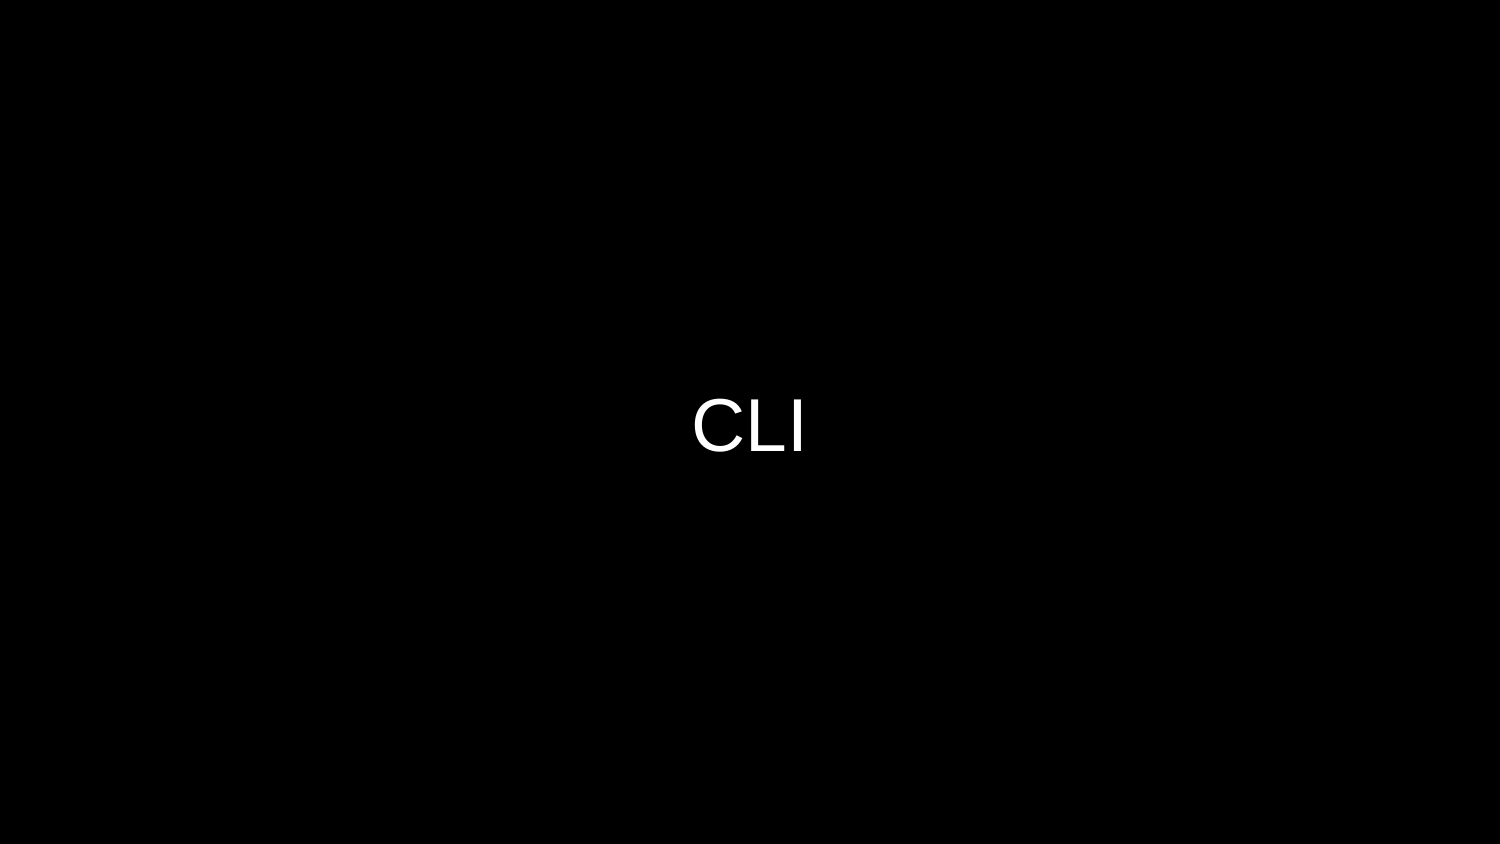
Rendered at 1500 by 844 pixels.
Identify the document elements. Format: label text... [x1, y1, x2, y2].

title CLI [51, 352, 1449, 491]
